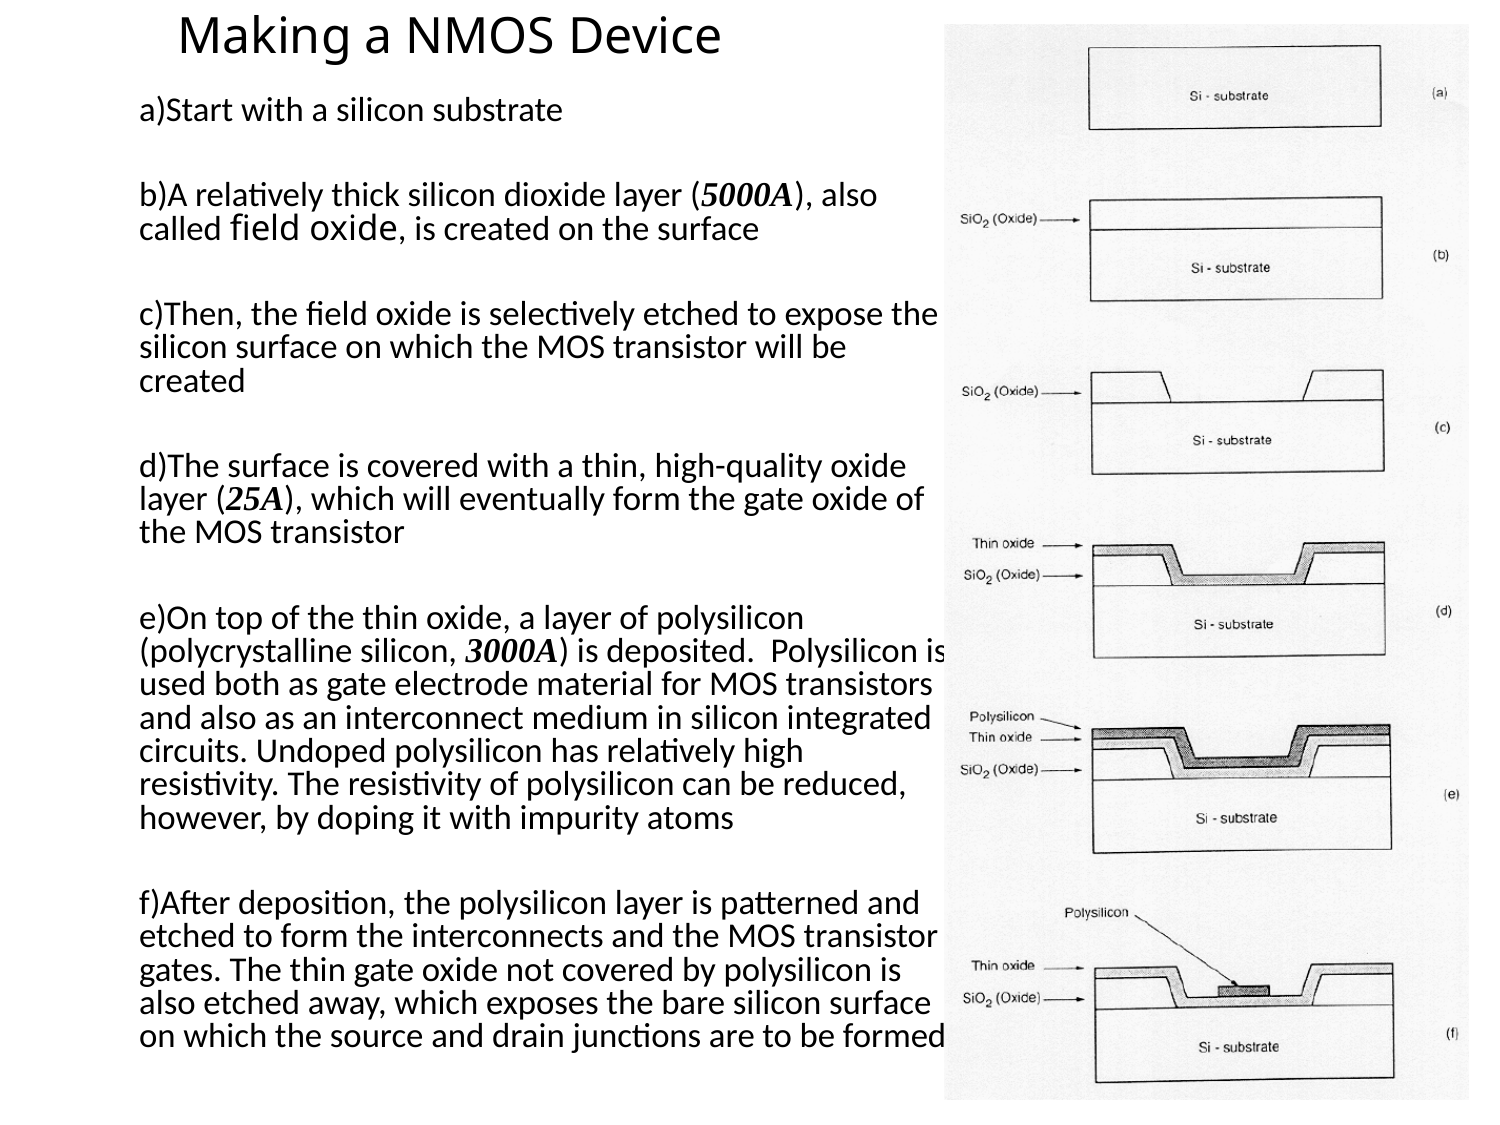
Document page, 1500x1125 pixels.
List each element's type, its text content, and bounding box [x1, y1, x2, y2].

title Making a NMOS Device [0, 0, 901, 68]
list Start with a silicon substrate A relatively thick silicon dioxide layer (5000A), also called field oxide, is created on the surface Then, the field oxide is selectively etched to expose the silicon surface on which the MOS transistor will be created The surface is covered with a thin, high-quality oxide layer (25A), which will eventually form the gate oxide of the MOS transistor On top of the thin oxide, a layer of polysilicon (polycrystalline silicon, 3000A) is deposited. Polysilicon is used both as gate electrode material for MOS transistors and also as an interconnect medium in silicon integrated circuits. Undoped polysilicon has relatively high resistivity. The resistivity of polysilicon can be reduced, however, by doping it with impurity atoms After deposition, the polysilicon layer is patterned and etched to form the interconnects and the MOS transistor gates. The thin gate oxide not covered by polysilicon is also etched away, which exposes the bare silicon surface on which the source and drain junctions are to be formed [50, 87, 963, 1125]
picture [944, 24, 1469, 1101]
